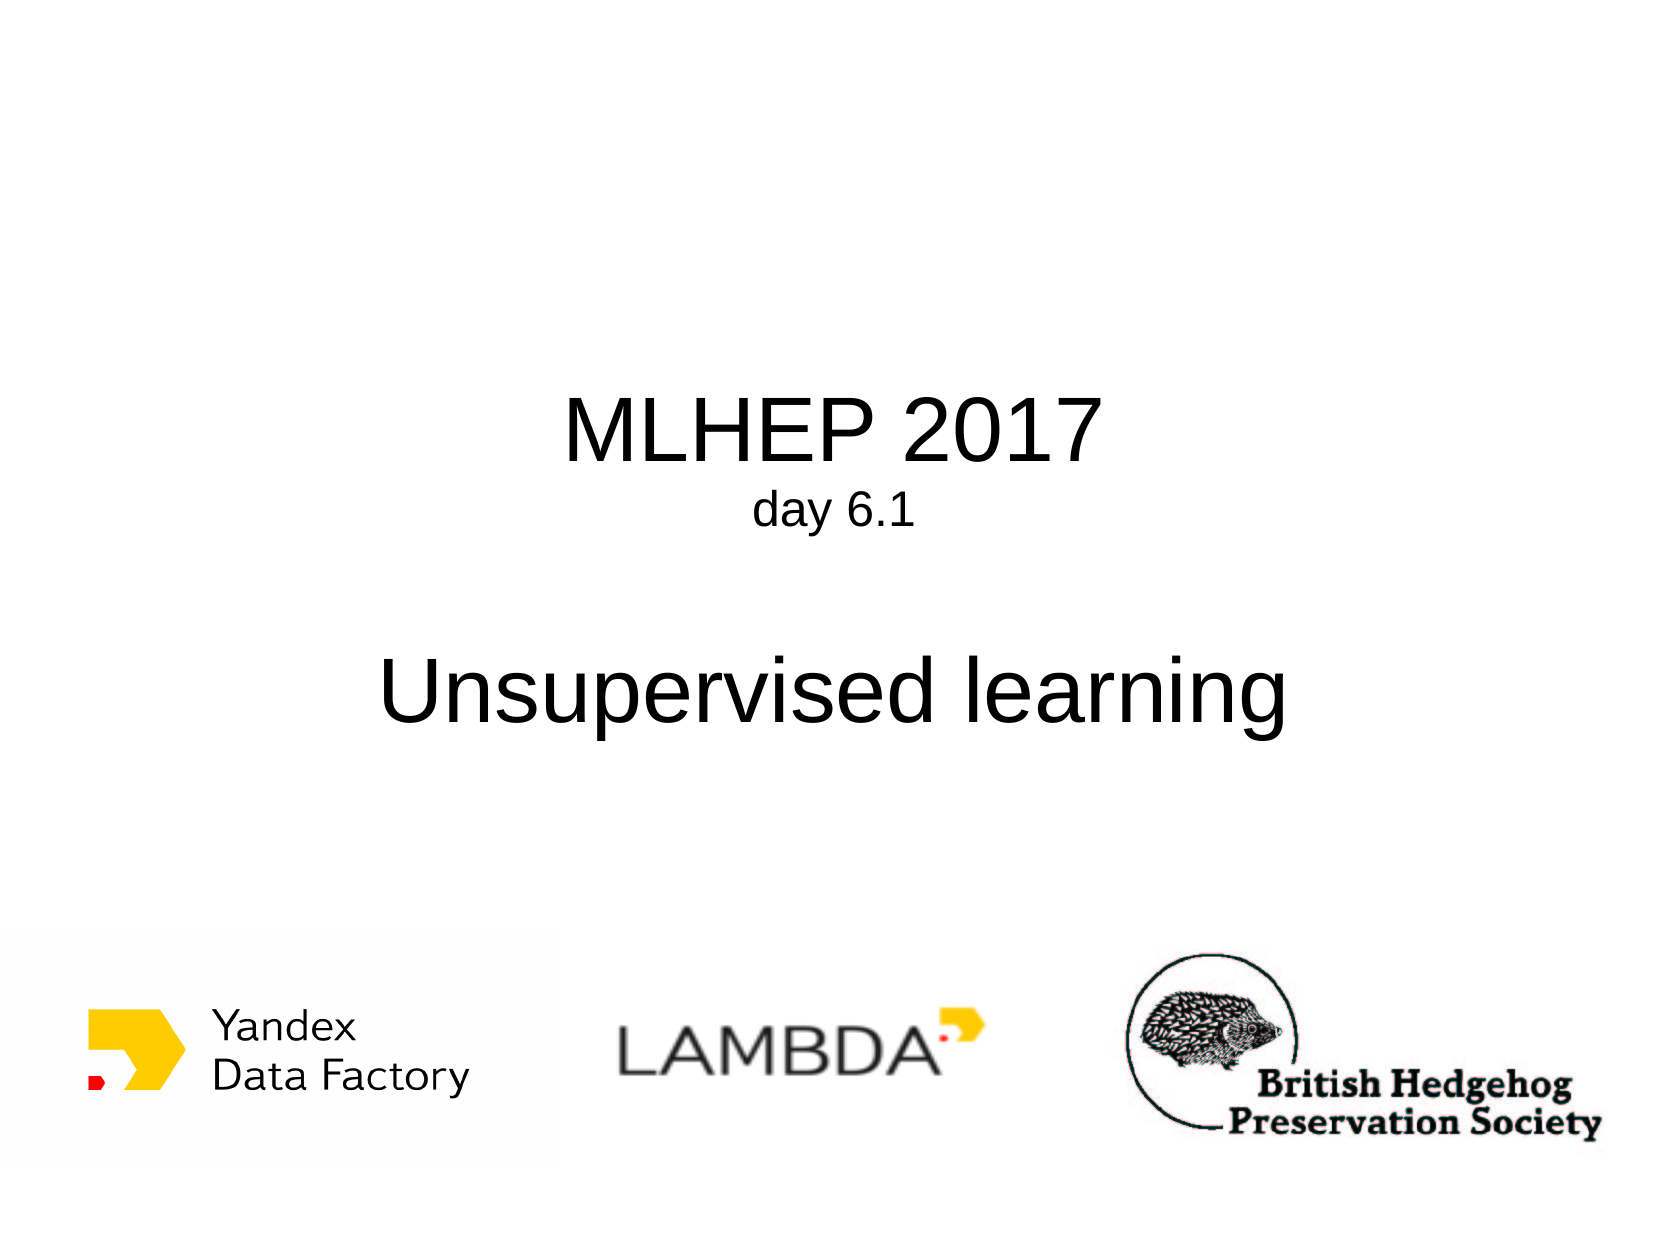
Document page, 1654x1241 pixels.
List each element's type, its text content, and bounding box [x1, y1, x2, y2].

picture [584, 872, 1005, 1212]
picture [0, 929, 555, 1170]
picture [1049, 869, 1654, 1241]
title MLHEP 2017 day 6.1 Unsupervised learning [90, 377, 1579, 743]
